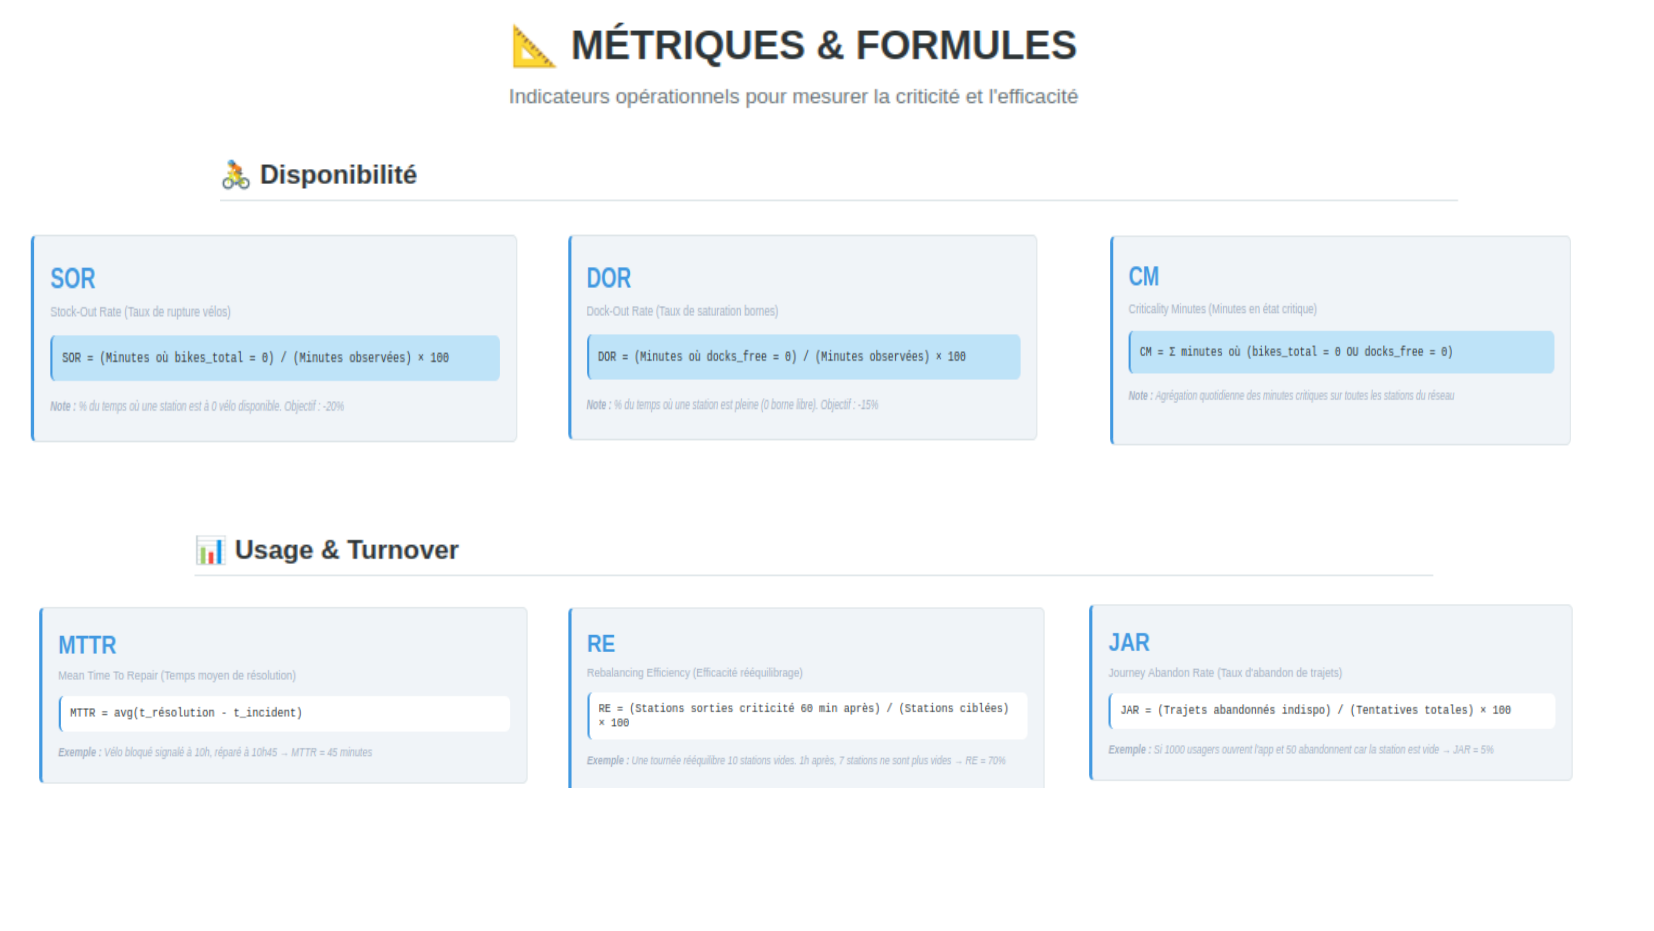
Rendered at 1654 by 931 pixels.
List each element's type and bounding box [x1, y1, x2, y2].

picture [484, 12, 1088, 113]
picture [220, 149, 1463, 211]
picture [1104, 224, 1576, 451]
picture [37, 523, 1576, 788]
picture [20, 224, 526, 452]
picture [562, 224, 1051, 451]
